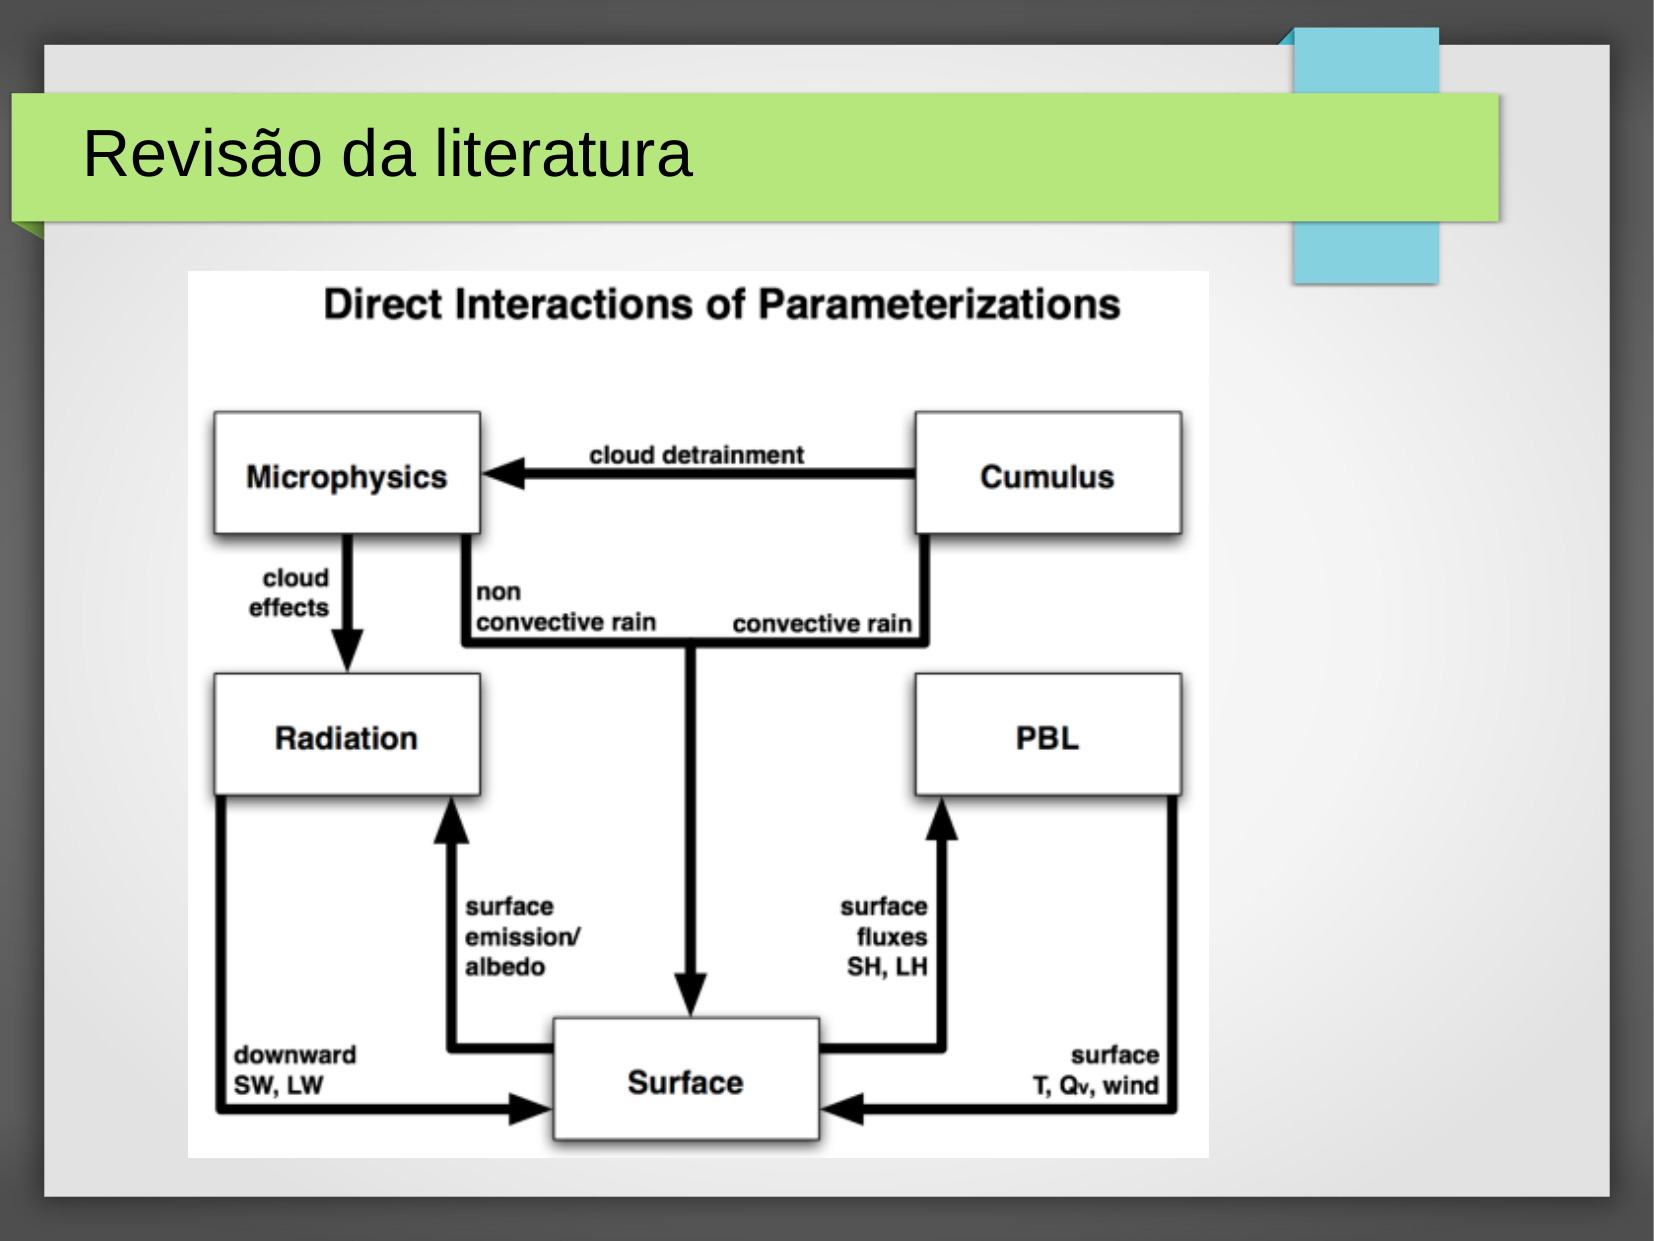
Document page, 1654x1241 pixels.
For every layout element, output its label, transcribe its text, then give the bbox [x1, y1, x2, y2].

title Revisão da literatura [82, 94, 1264, 213]
picture [0, 0, 1654, 1241]
